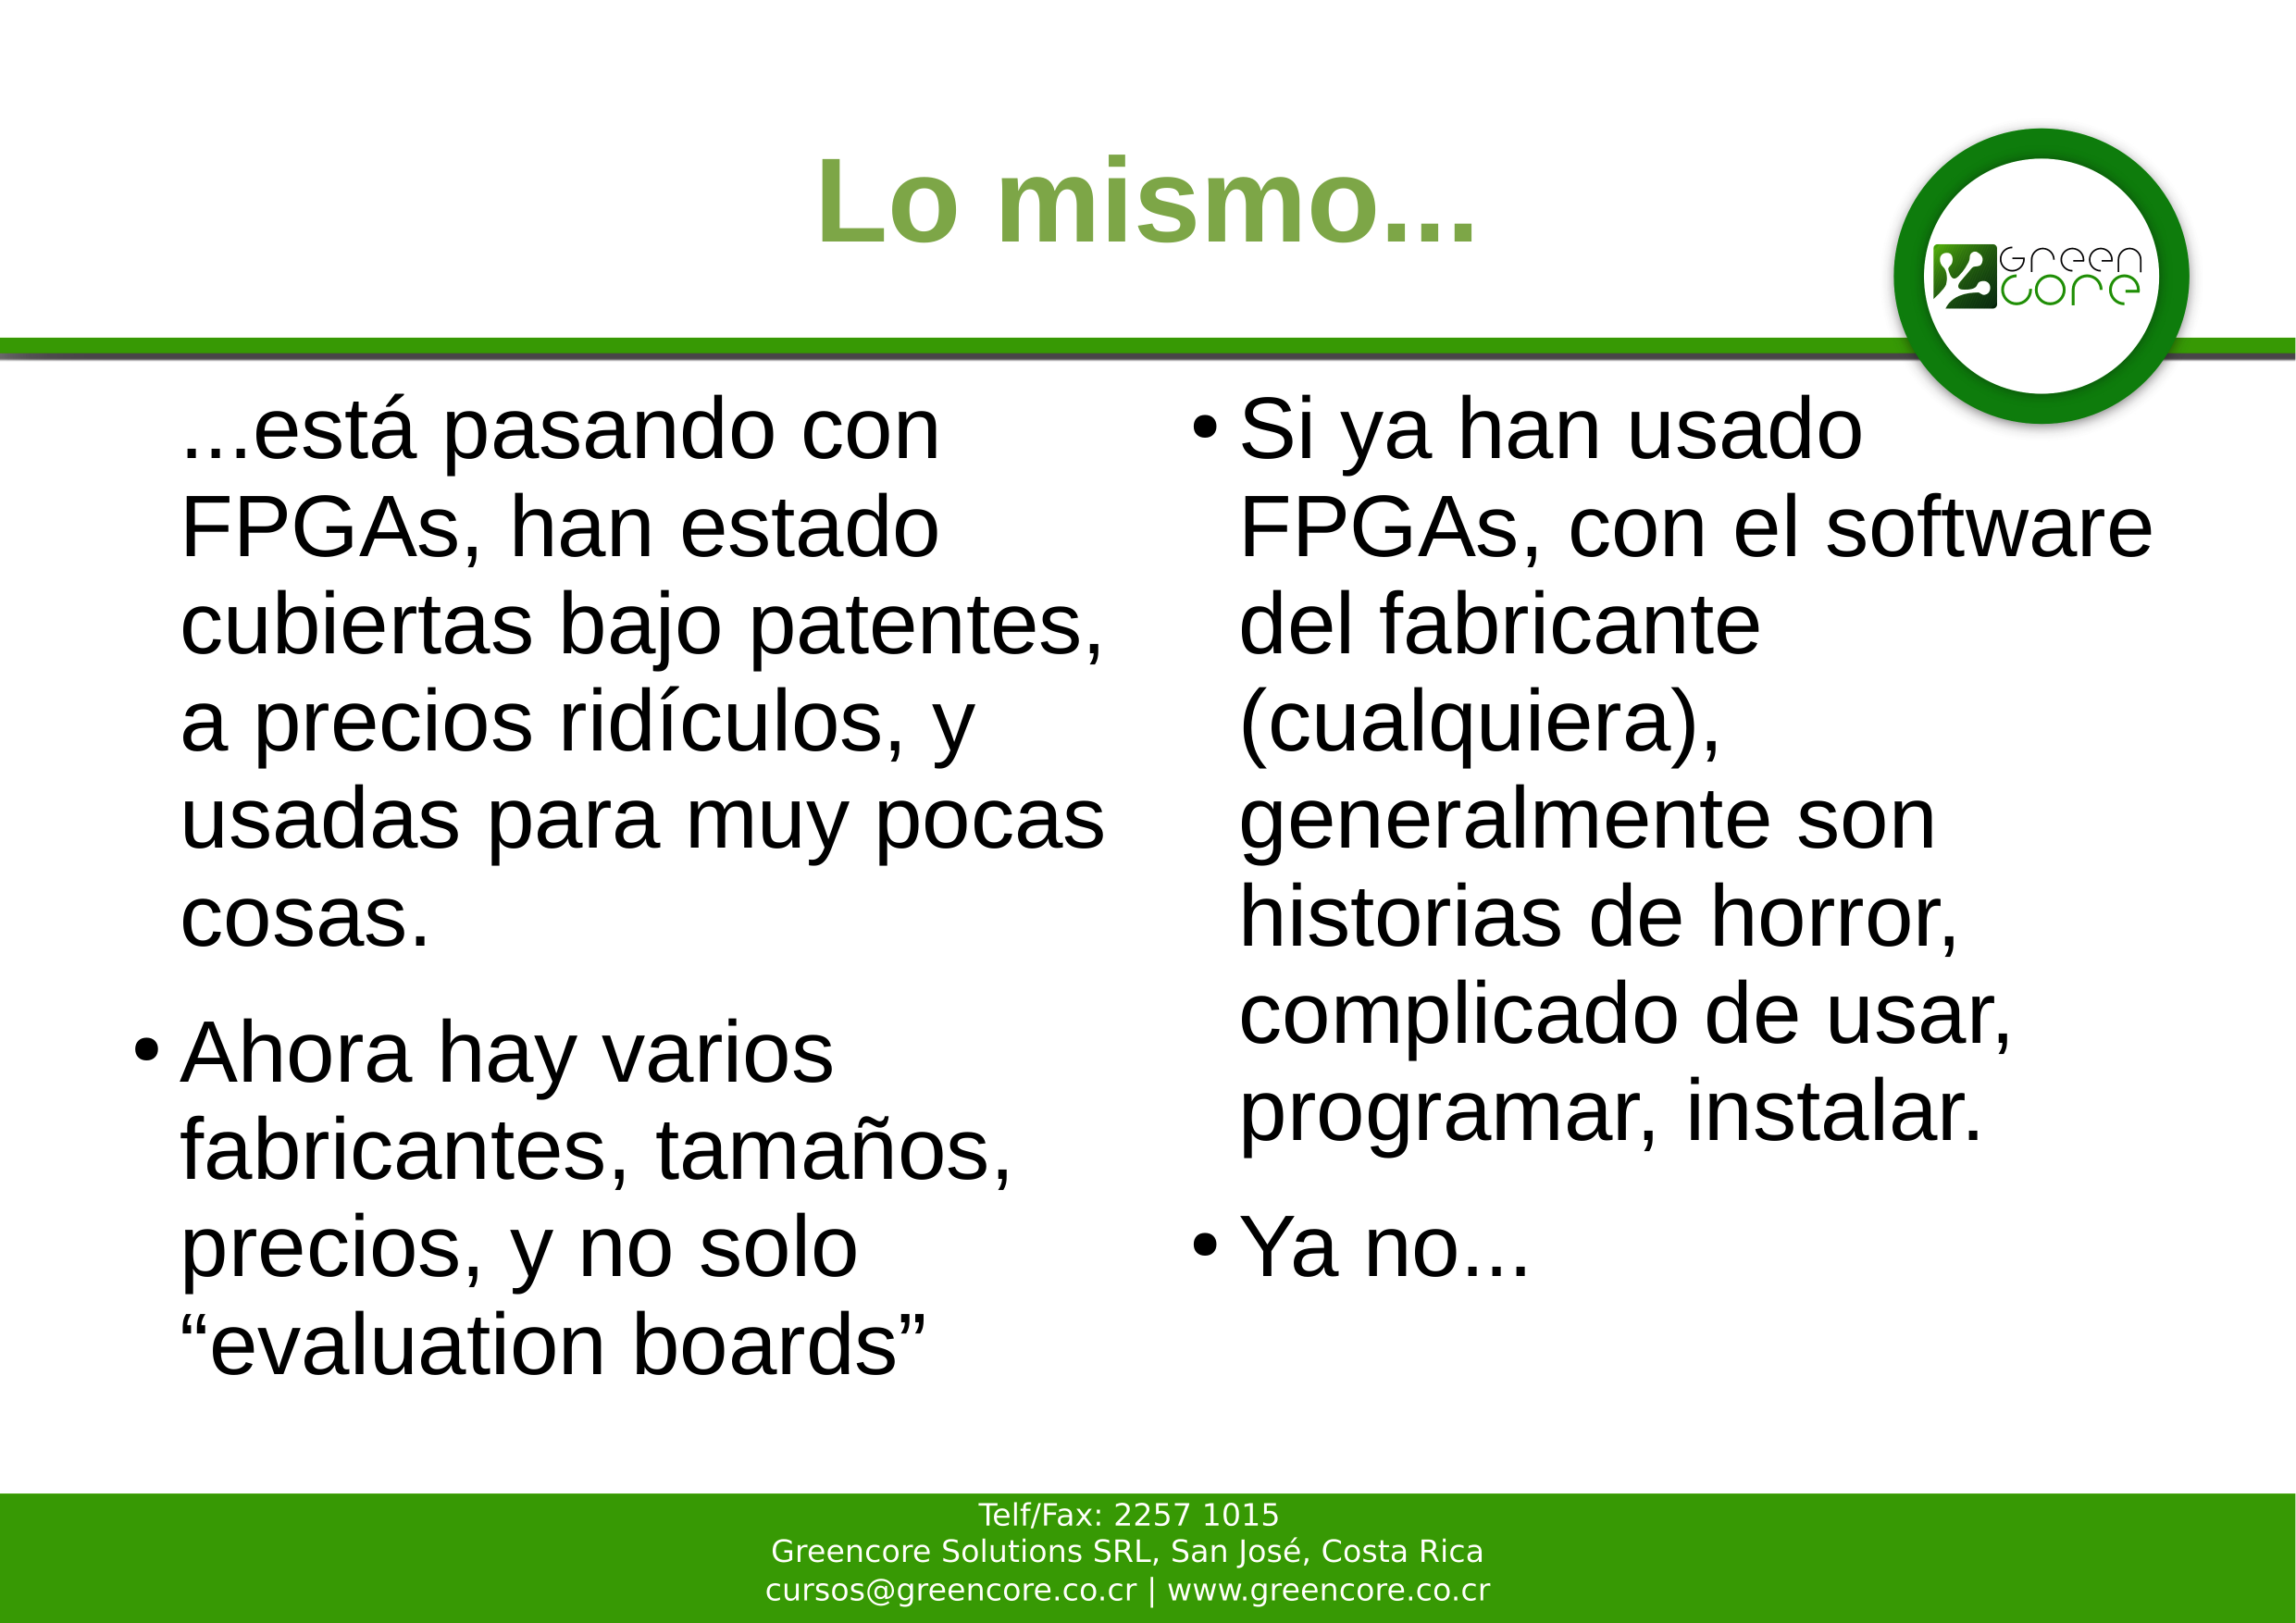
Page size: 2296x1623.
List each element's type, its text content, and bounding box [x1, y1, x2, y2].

title Lo mismo... [115, 64, 2181, 336]
picture [0, 0, 2296, 1623]
list Si ya han usado FPGAs, con el software del fabricante (cualquiera), generalmente son historias de horror, complicado de usar, programar, instalar. Ya no... [1173, 379, 2182, 1321]
list ...está pasando con FPGAs, han estado cubiertas bajo patentes, a precios ridículos, y usadas para muy pocas cosas. Ahora hay varios fabricantes, tamaños, precios, y no solo “evaluation boards” [115, 379, 1123, 1394]
